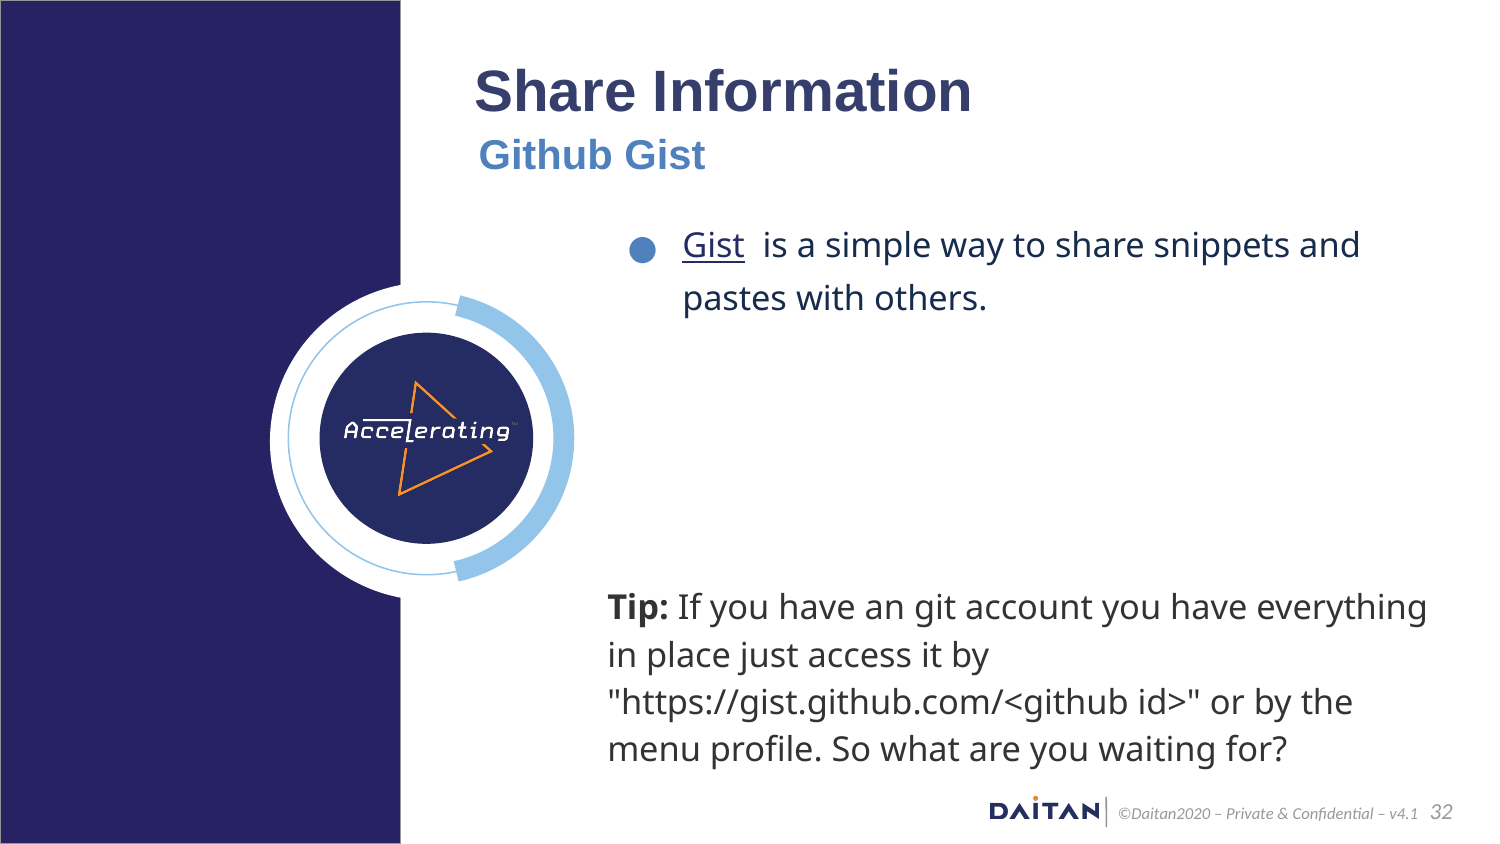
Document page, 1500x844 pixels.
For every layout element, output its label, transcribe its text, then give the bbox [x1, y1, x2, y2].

list Gist is a simple way to share snippets and pastes with others.​ Tip: If you have an git account you have everything in place just access it by "https://gist.github.com/<github id>" or by the menu profile. So what are you waiting for? [592, 201, 1454, 778]
title Share Information [463, 50, 1454, 126]
subtitle Github Gist [463, 126, 1454, 172]
picture [990, 796, 1099, 819]
picture [335, 371, 528, 506]
